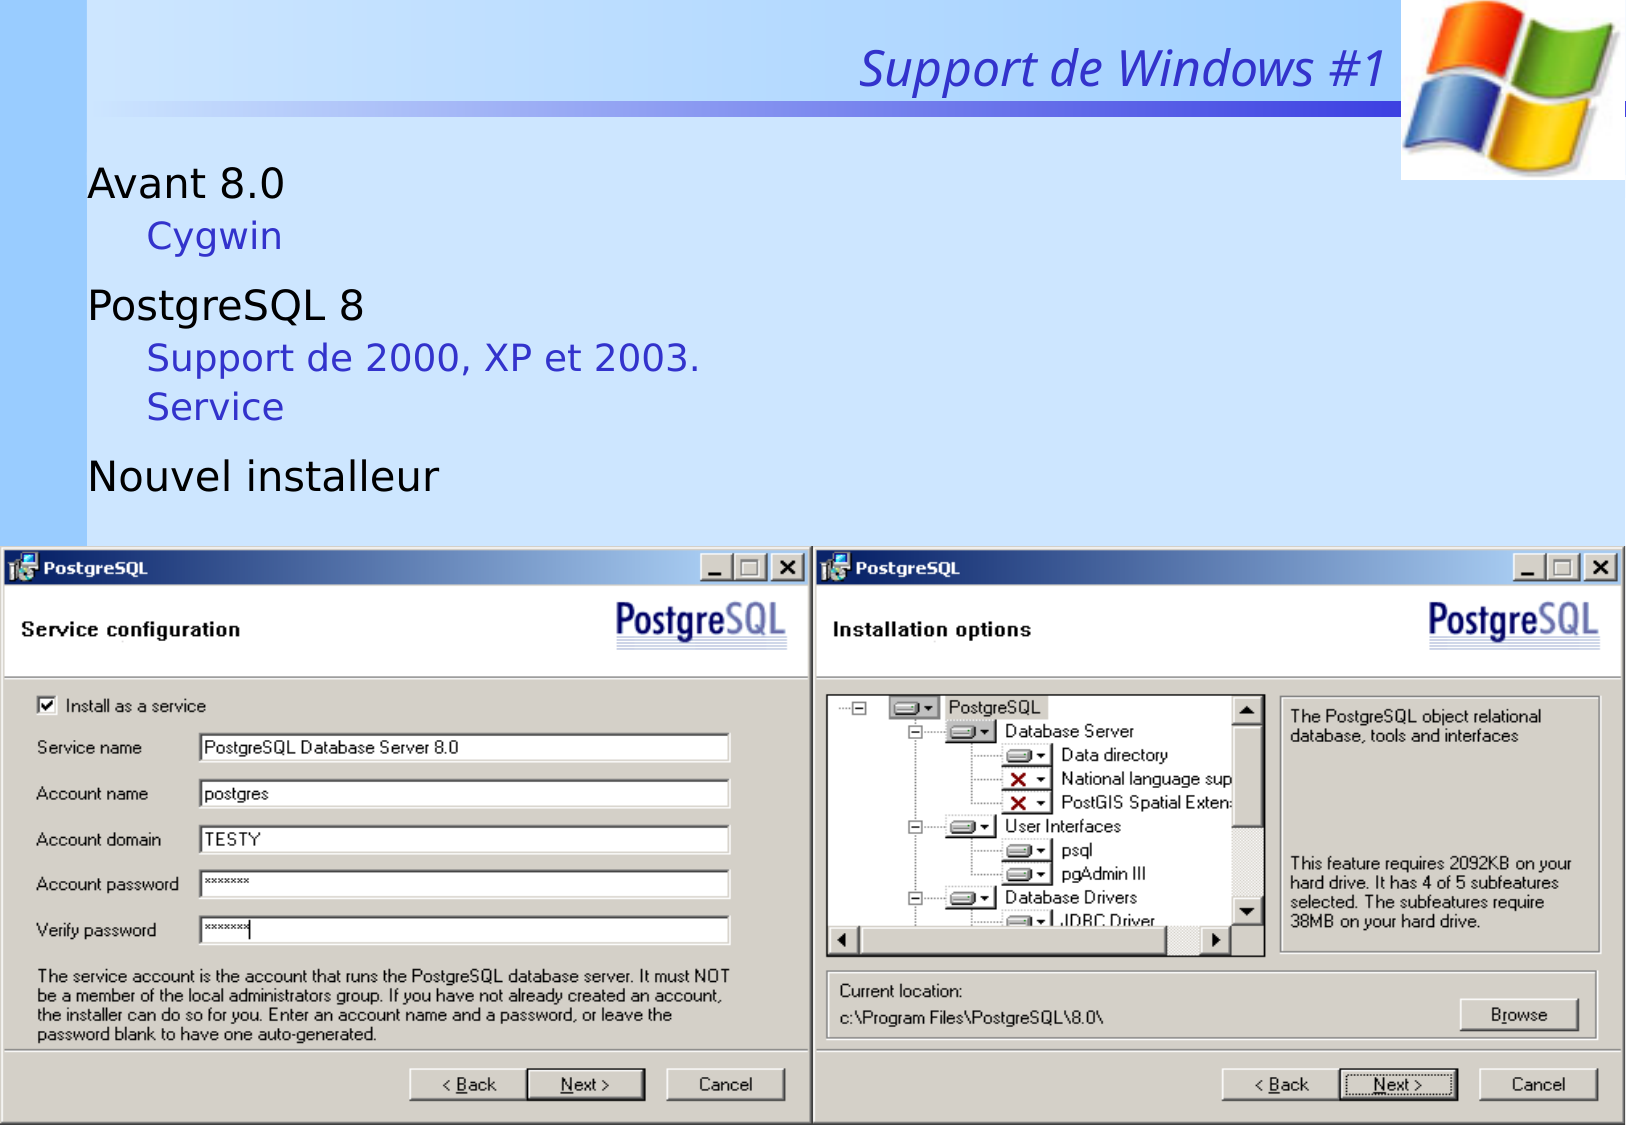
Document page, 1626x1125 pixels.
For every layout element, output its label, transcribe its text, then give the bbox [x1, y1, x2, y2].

title Support de Windows #1 [172, 0, 1389, 134]
picture [0, 546, 1626, 1125]
list Avant 8.0 Cygwin PostgreSQL 8 Support de 2000, XP et 2003. Service Nouvel installeur [86, 159, 1520, 546]
picture [1401, 0, 1626, 180]
